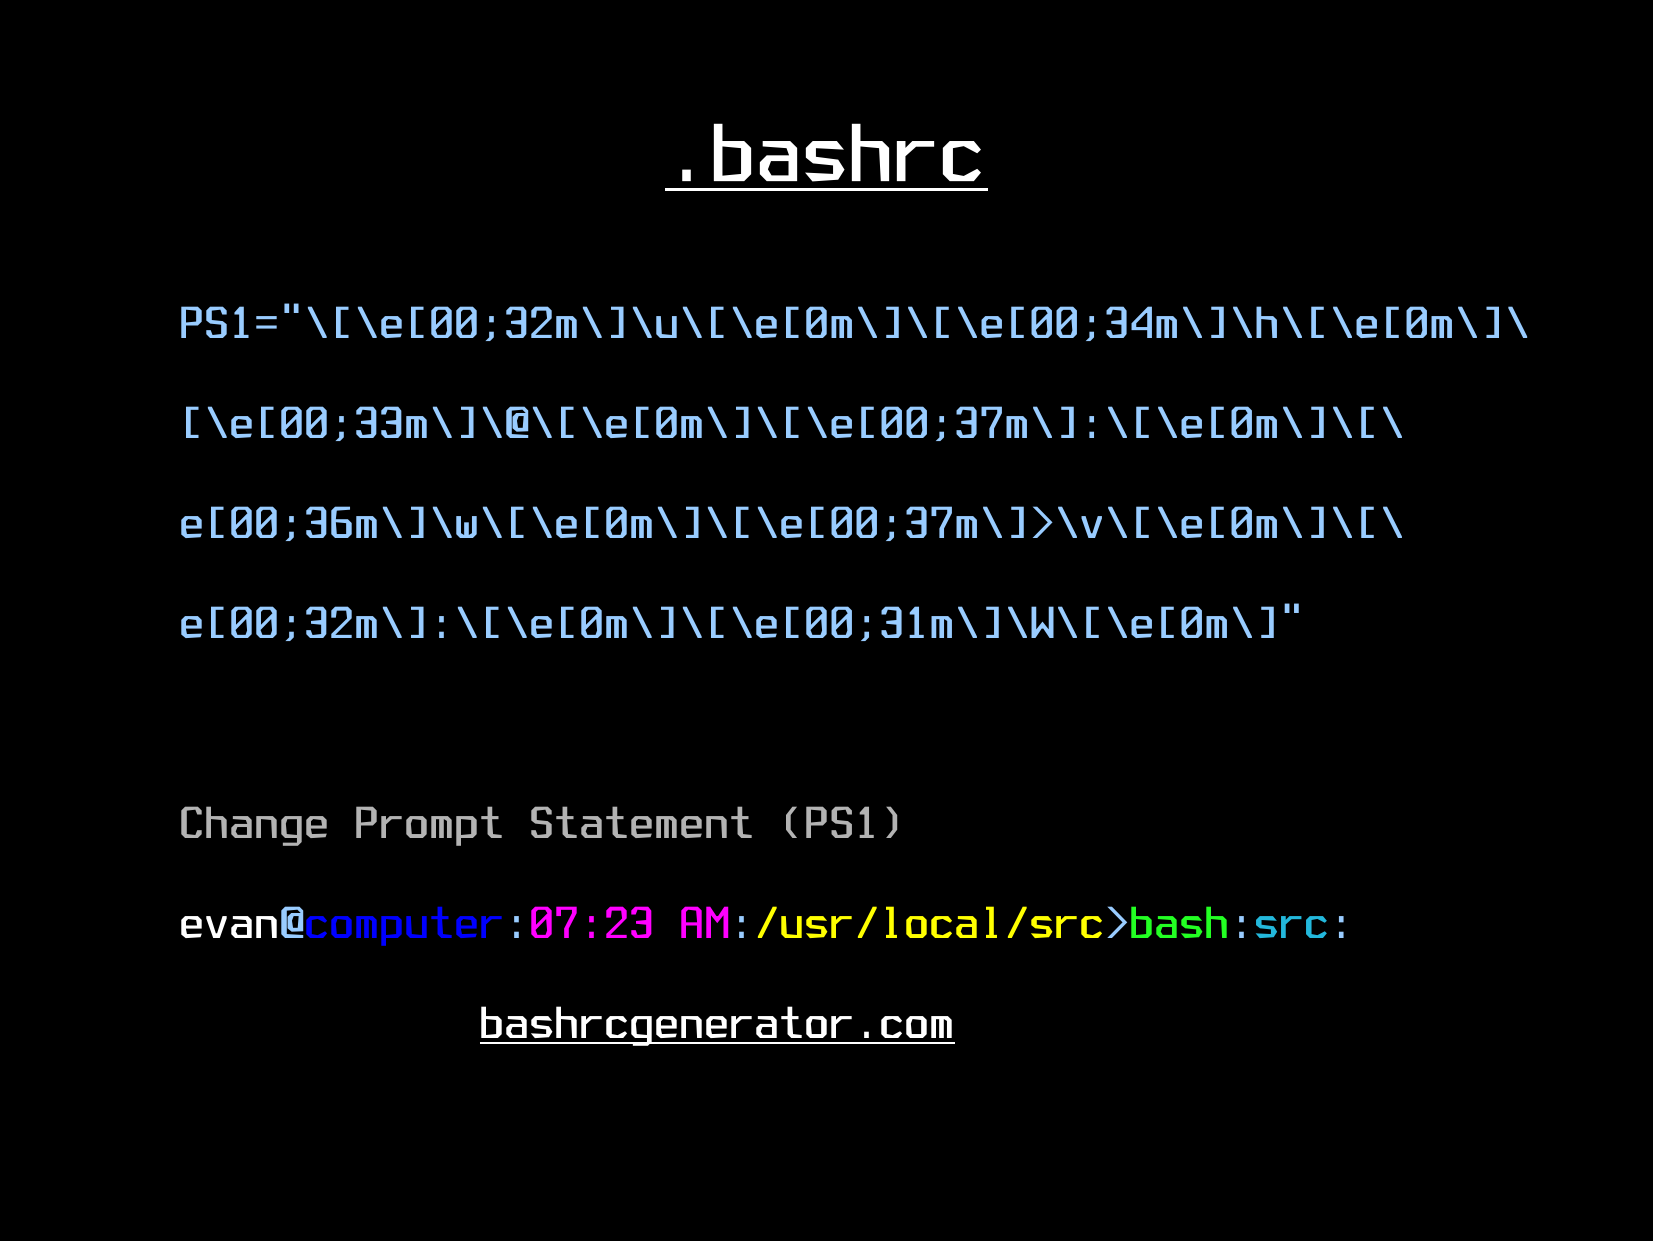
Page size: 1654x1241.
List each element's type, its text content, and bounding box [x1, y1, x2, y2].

title .bashrc [82, 49, 1571, 257]
text_box PS1="\[\e[00;32m\]\u\[\e[0m\]\[\e[00;34m\]\h\[\e[0m\]\[\e[00;33m\]\@\[\e[0m\]\[\e[00;37m\]:\[\e[0m\]\[\e[00;36m\]\w\[\e[0m\]\[\e[00;37m\]>\v\[\e[0m\]\[\e[00;32m\]:\[\e[0m\]\[\e[00;31m\]\W\[\e[0m\]" Change Prompt Statement (PS1) evan@computer:07:23 AM:/usr/local/src>bash:src: bashrcgenerator.com [165, 240, 1561, 1239]
